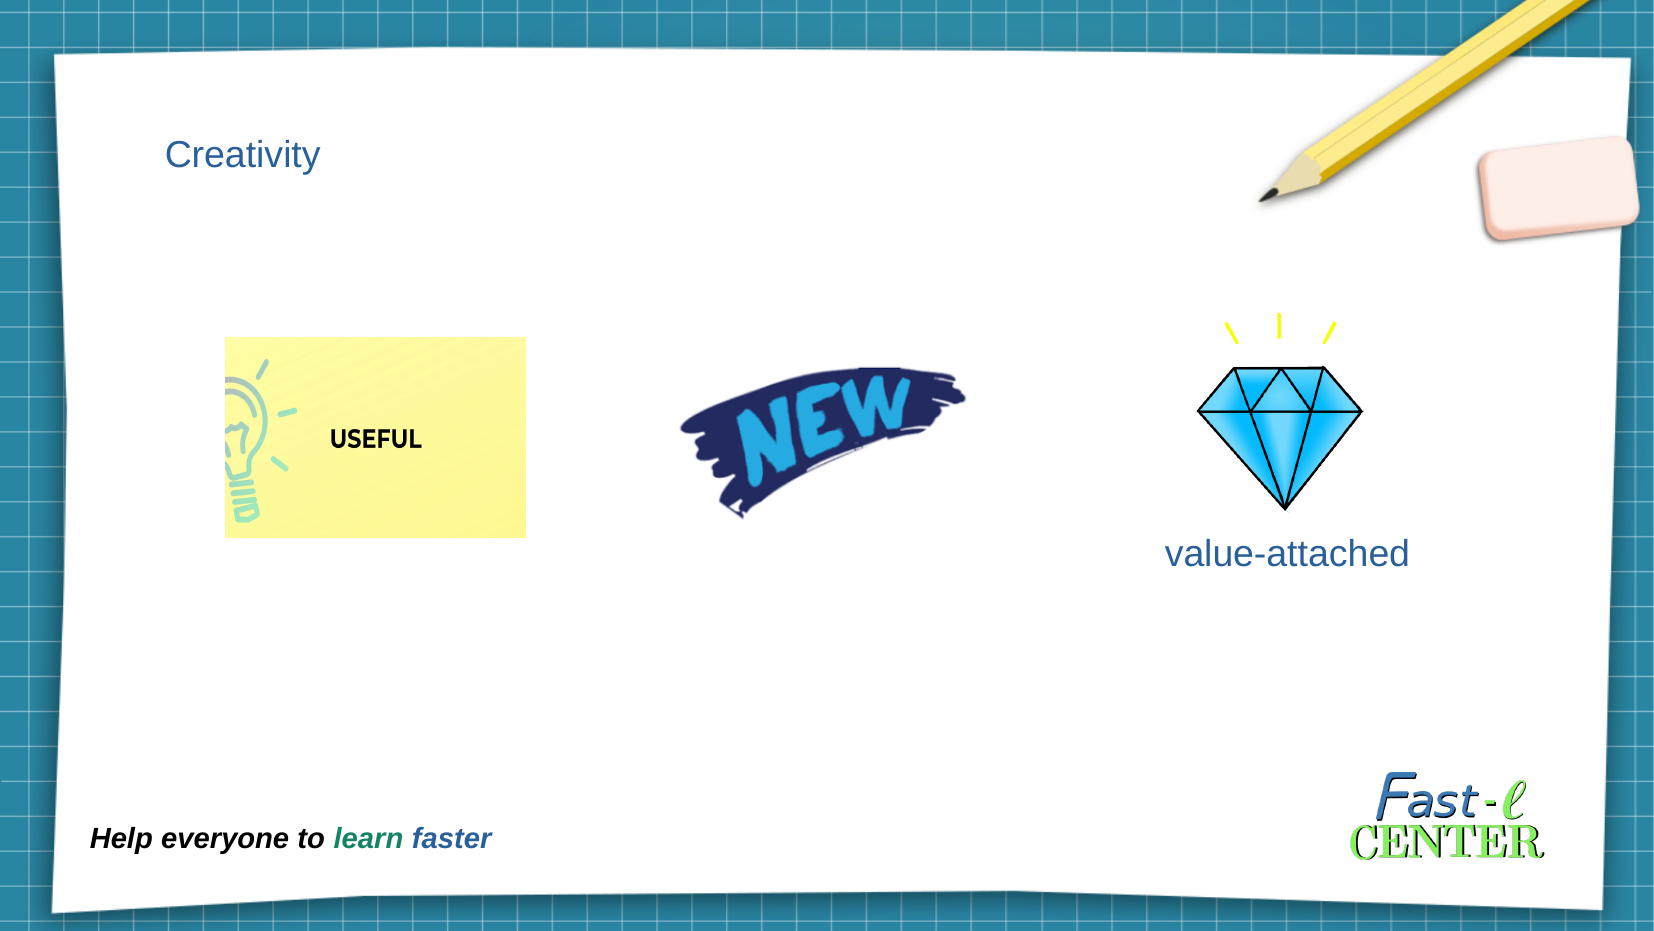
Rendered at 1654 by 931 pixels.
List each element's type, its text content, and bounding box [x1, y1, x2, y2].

text_box value-attached [1150, 525, 1426, 582]
picture [0, 0, 1654, 931]
text_box Help everyone to learn faster [75, 814, 507, 863]
text_box Creativity [150, 126, 611, 226]
